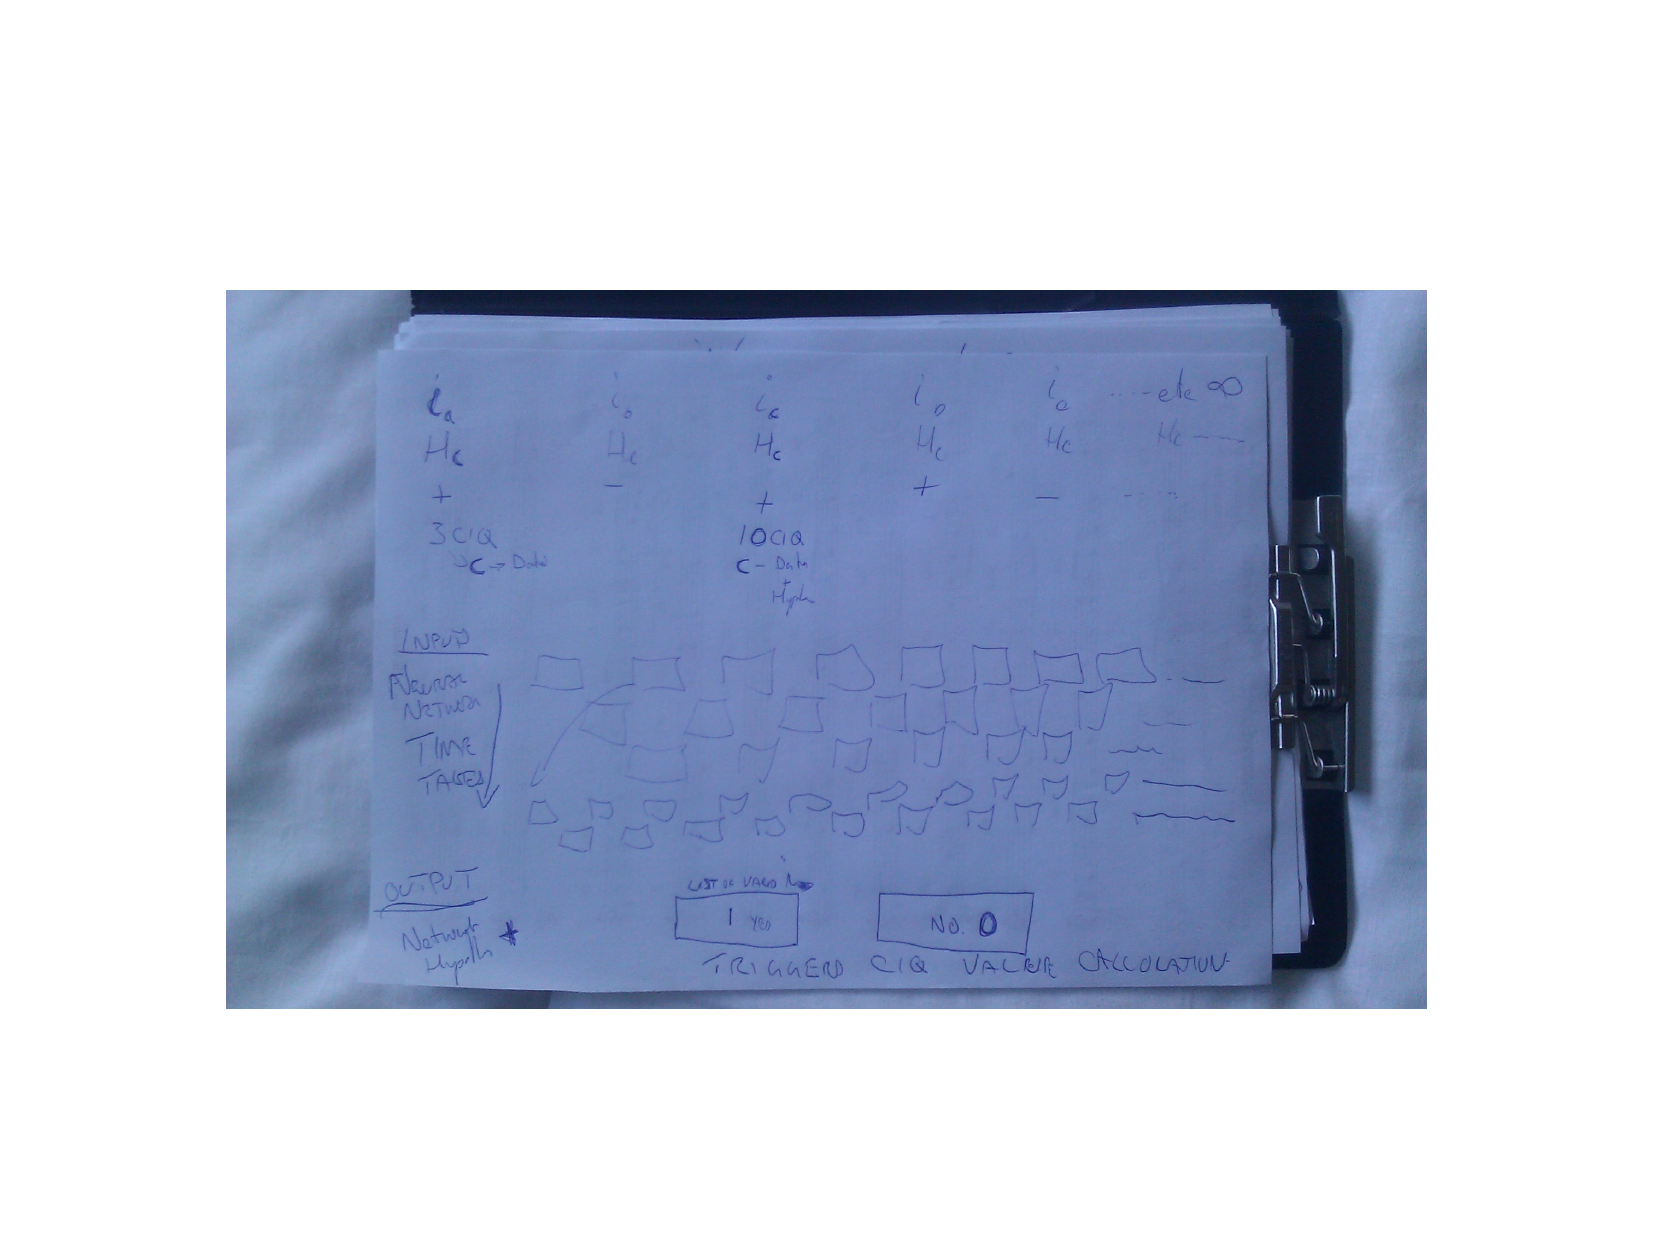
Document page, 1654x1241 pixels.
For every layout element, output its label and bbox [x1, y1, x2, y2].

picture [225, 289, 1427, 1009]
